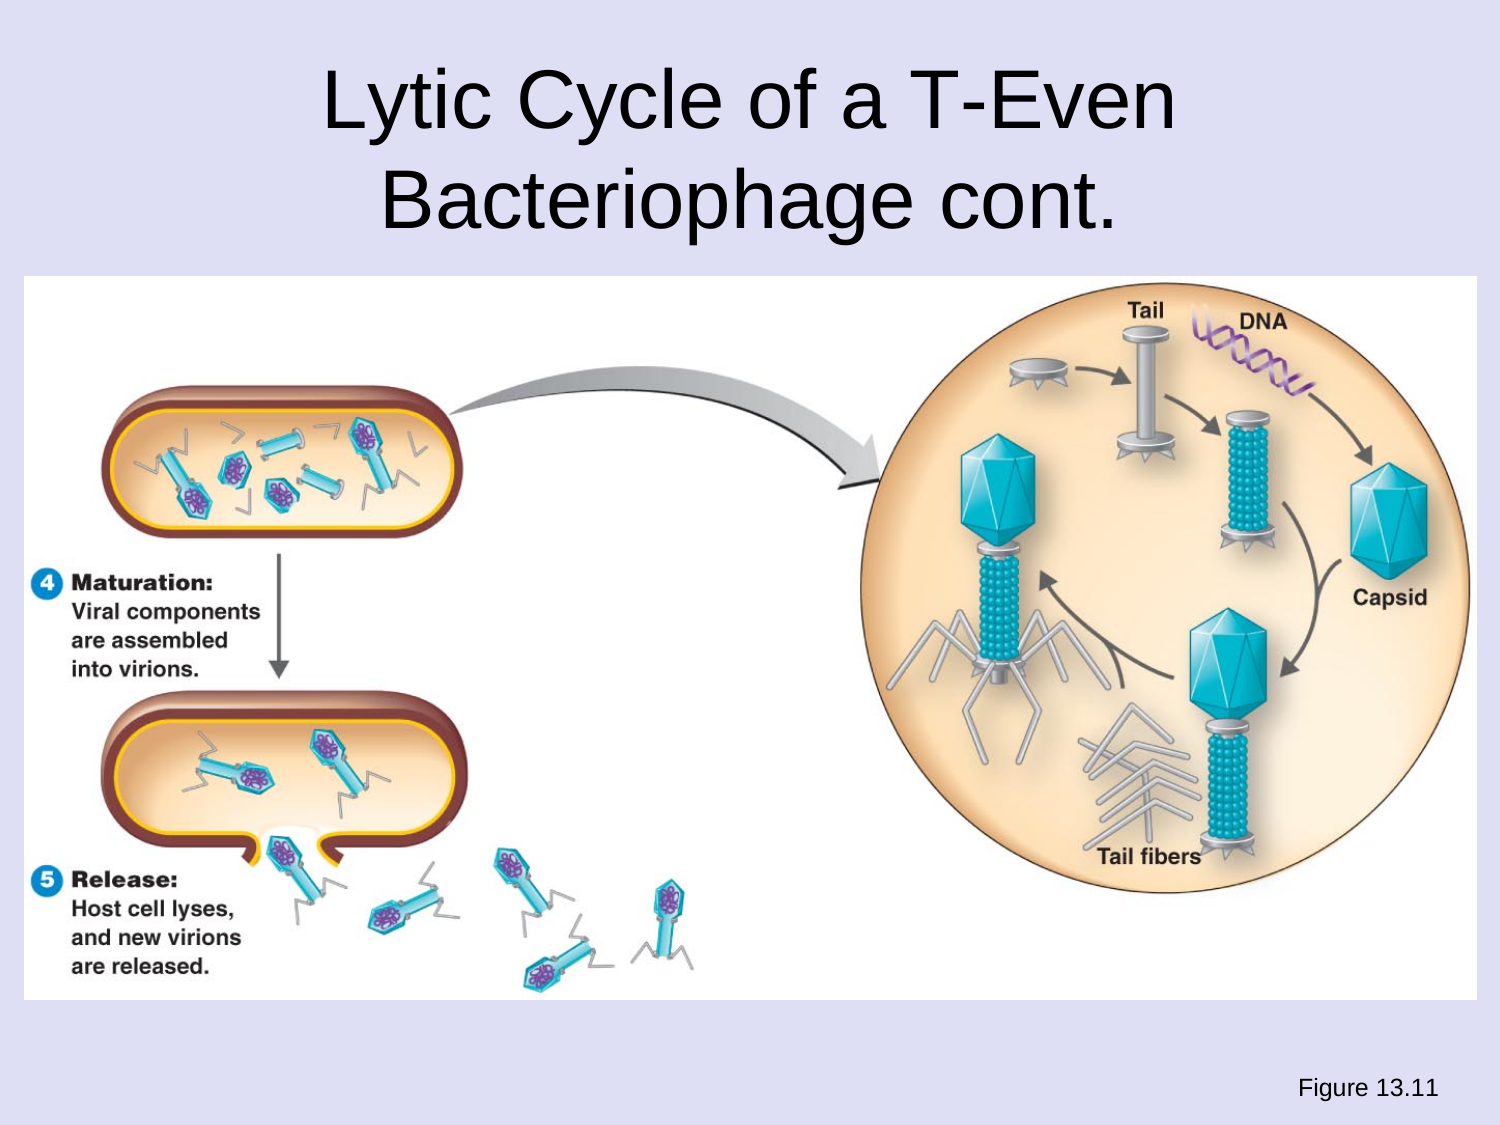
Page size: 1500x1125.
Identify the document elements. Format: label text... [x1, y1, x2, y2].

picture [24, 276, 1477, 1000]
text_box Figure 13.11 [1283, 1063, 1484, 1109]
title Lytic Cycle of a T-Even Bacteriophage cont. [75, 45, 1426, 233]
